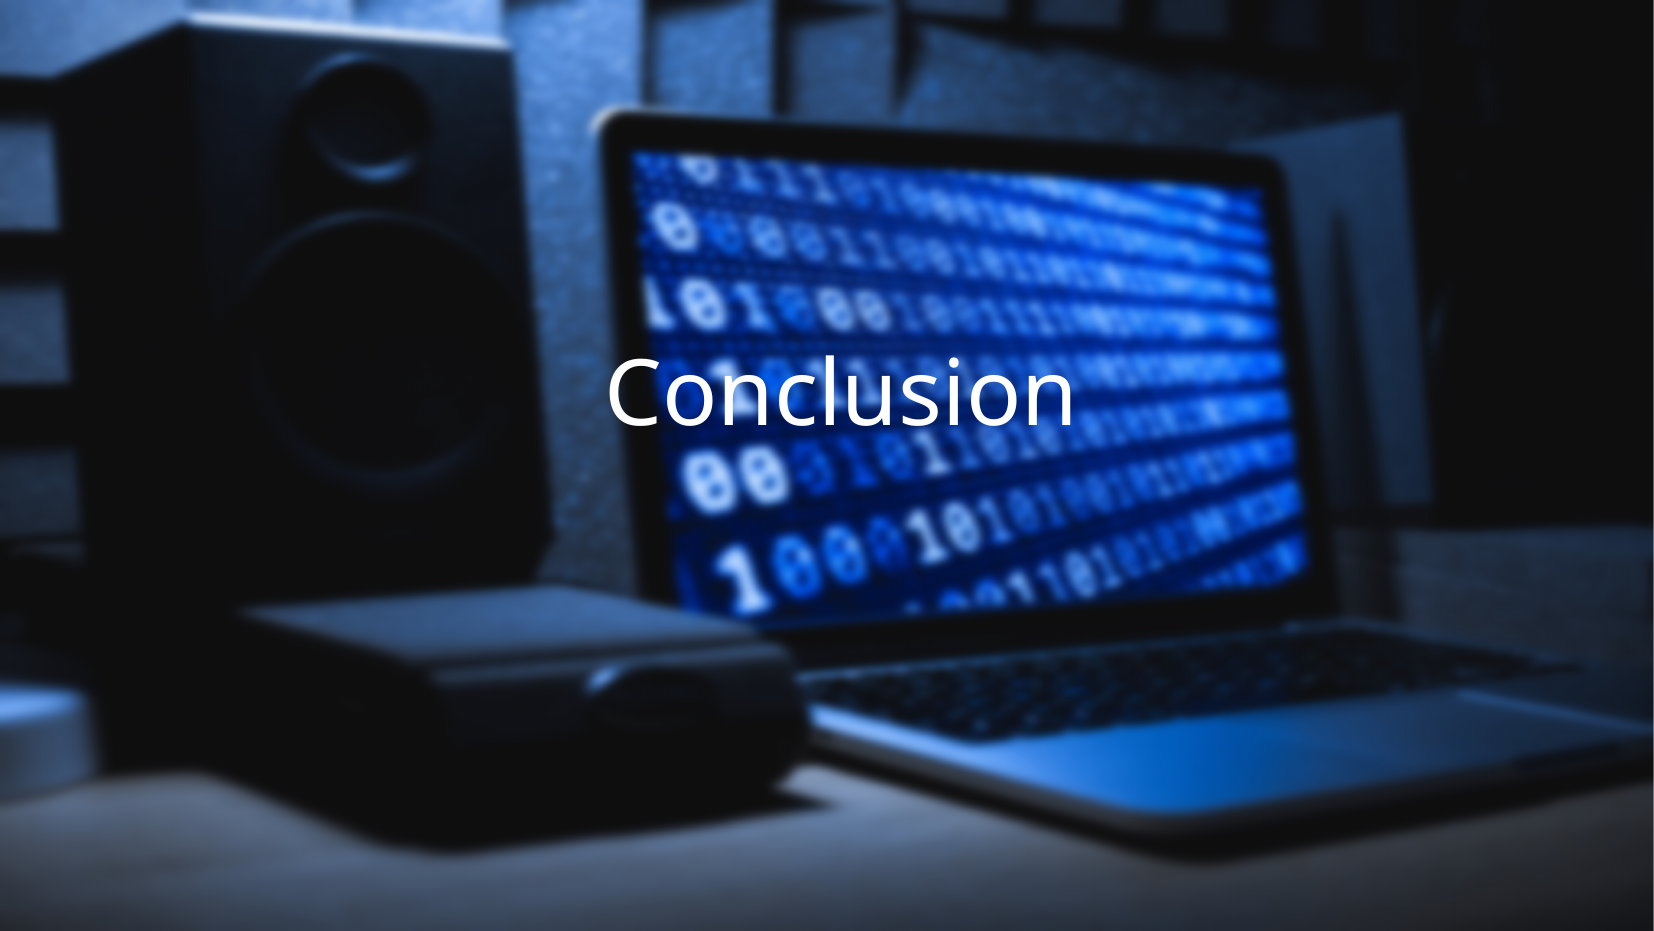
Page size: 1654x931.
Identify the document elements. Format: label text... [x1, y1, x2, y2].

title Conclusion [265, 306, 1418, 473]
picture [0, 0, 1654, 931]
